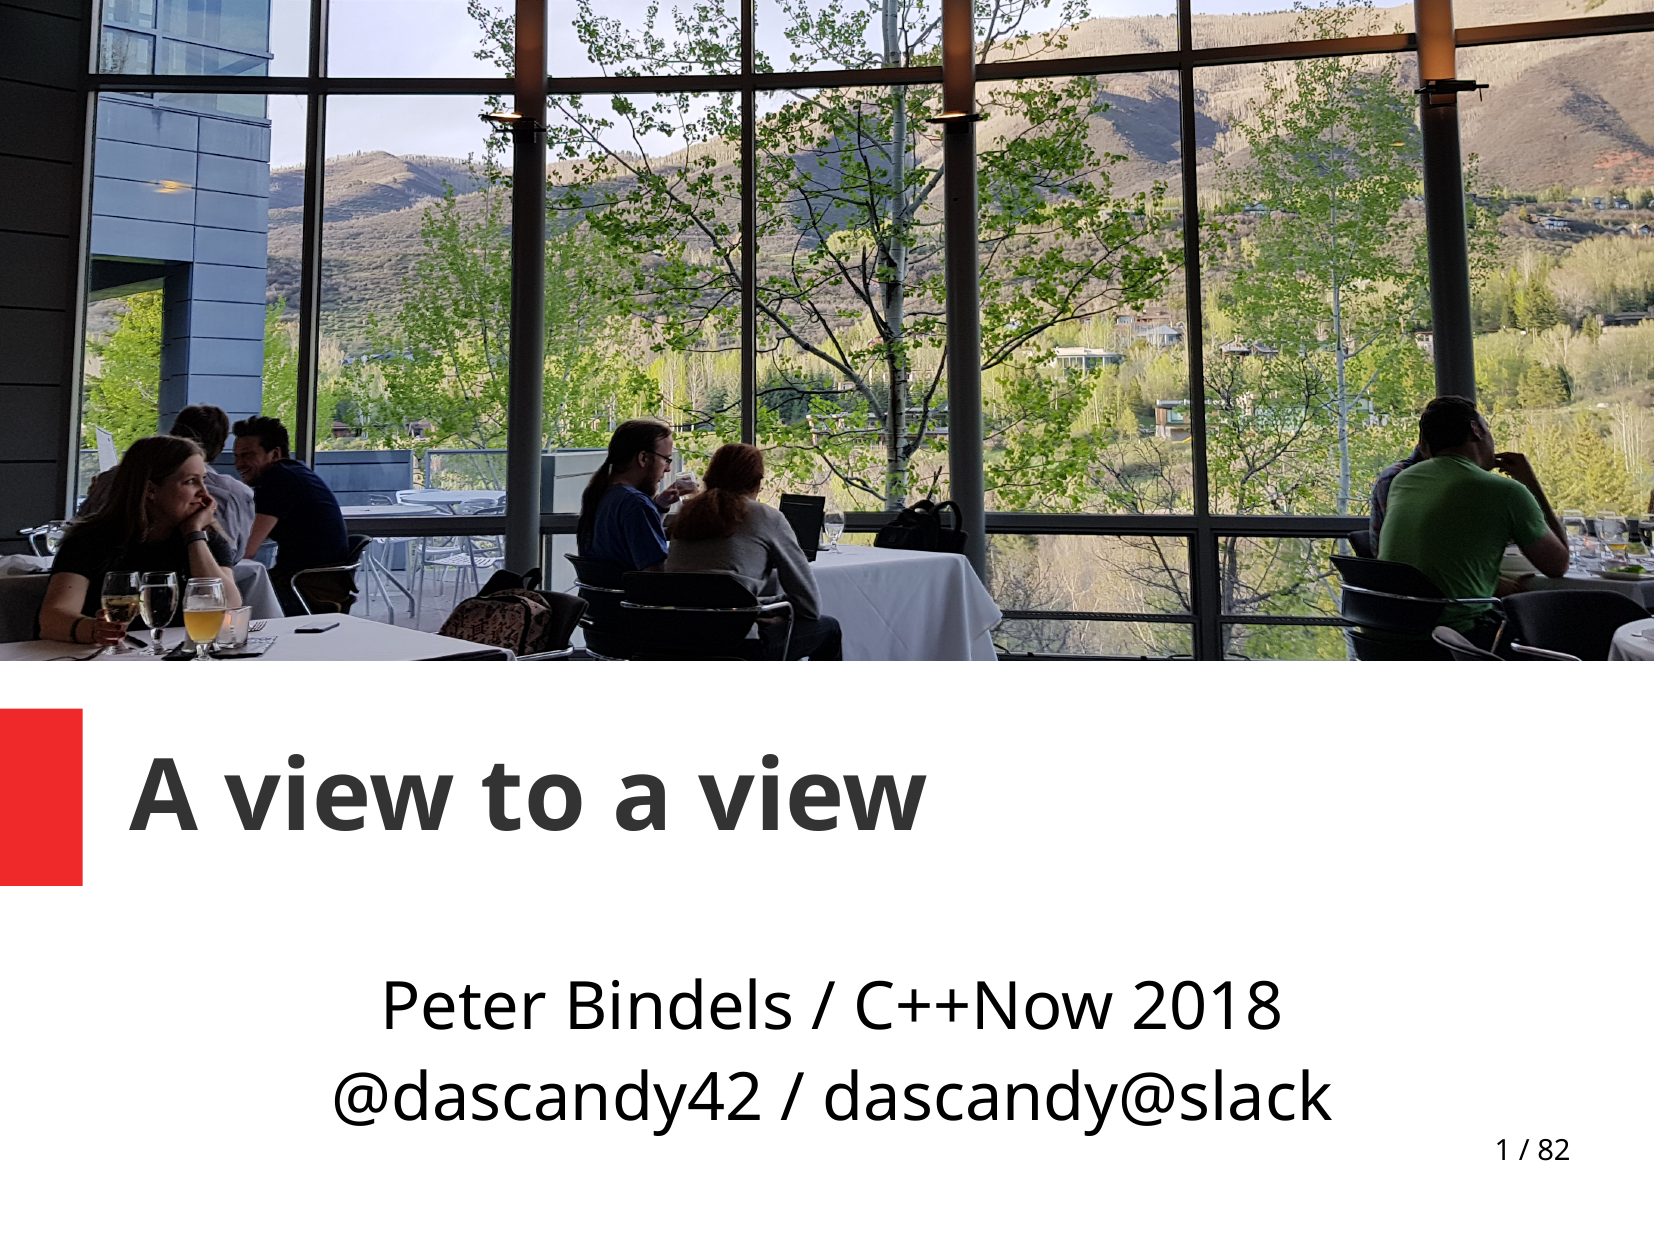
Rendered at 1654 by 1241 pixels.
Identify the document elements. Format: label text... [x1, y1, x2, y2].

subtitle Peter Bindels / C++Now 2018 @dascandy42 / dascandy@slack [129, 968, 1536, 1130]
picture [0, 0, 1654, 661]
title A view to a view [129, 673, 1536, 910]
